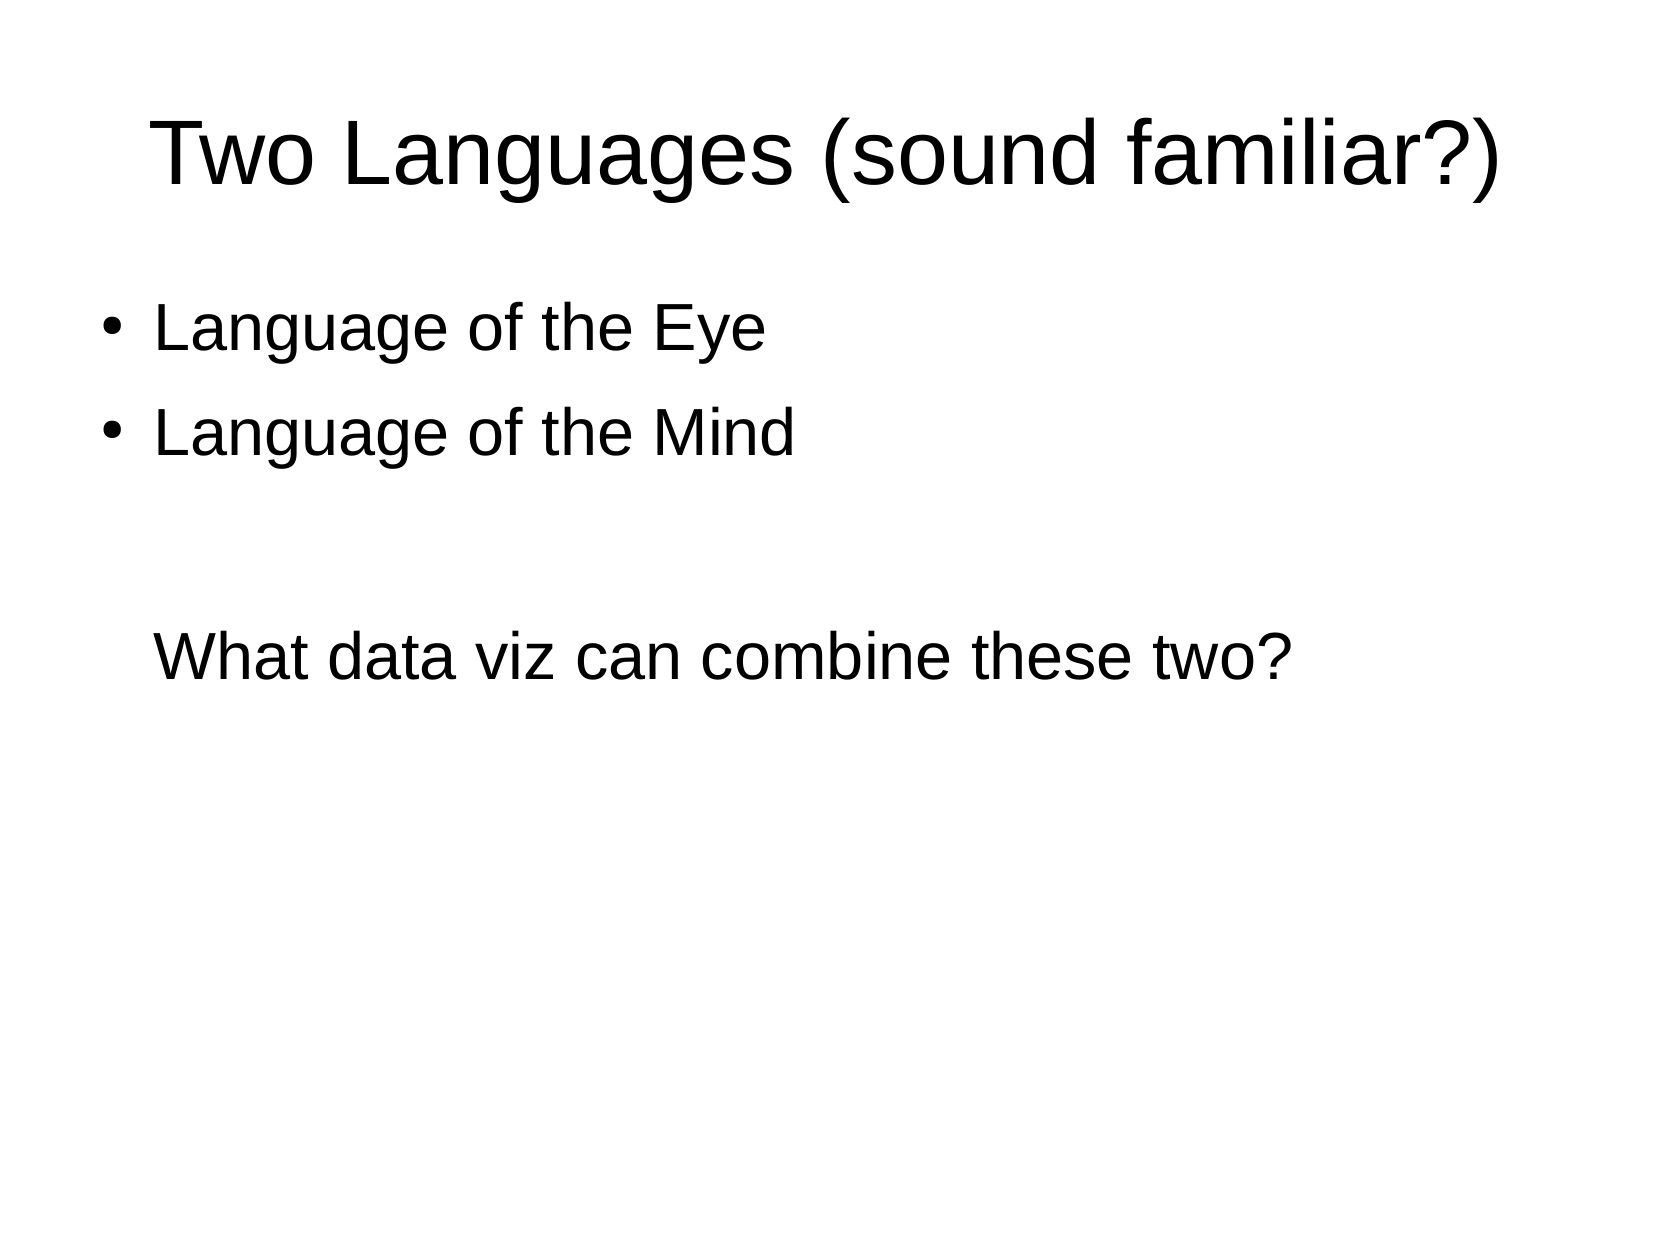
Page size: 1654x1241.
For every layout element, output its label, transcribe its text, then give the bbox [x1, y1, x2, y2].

list Language of the Eye Language of the Mind What data viz can combine these two? [82, 290, 1571, 1010]
title Two Languages (sound familiar?) [82, 49, 1571, 257]
